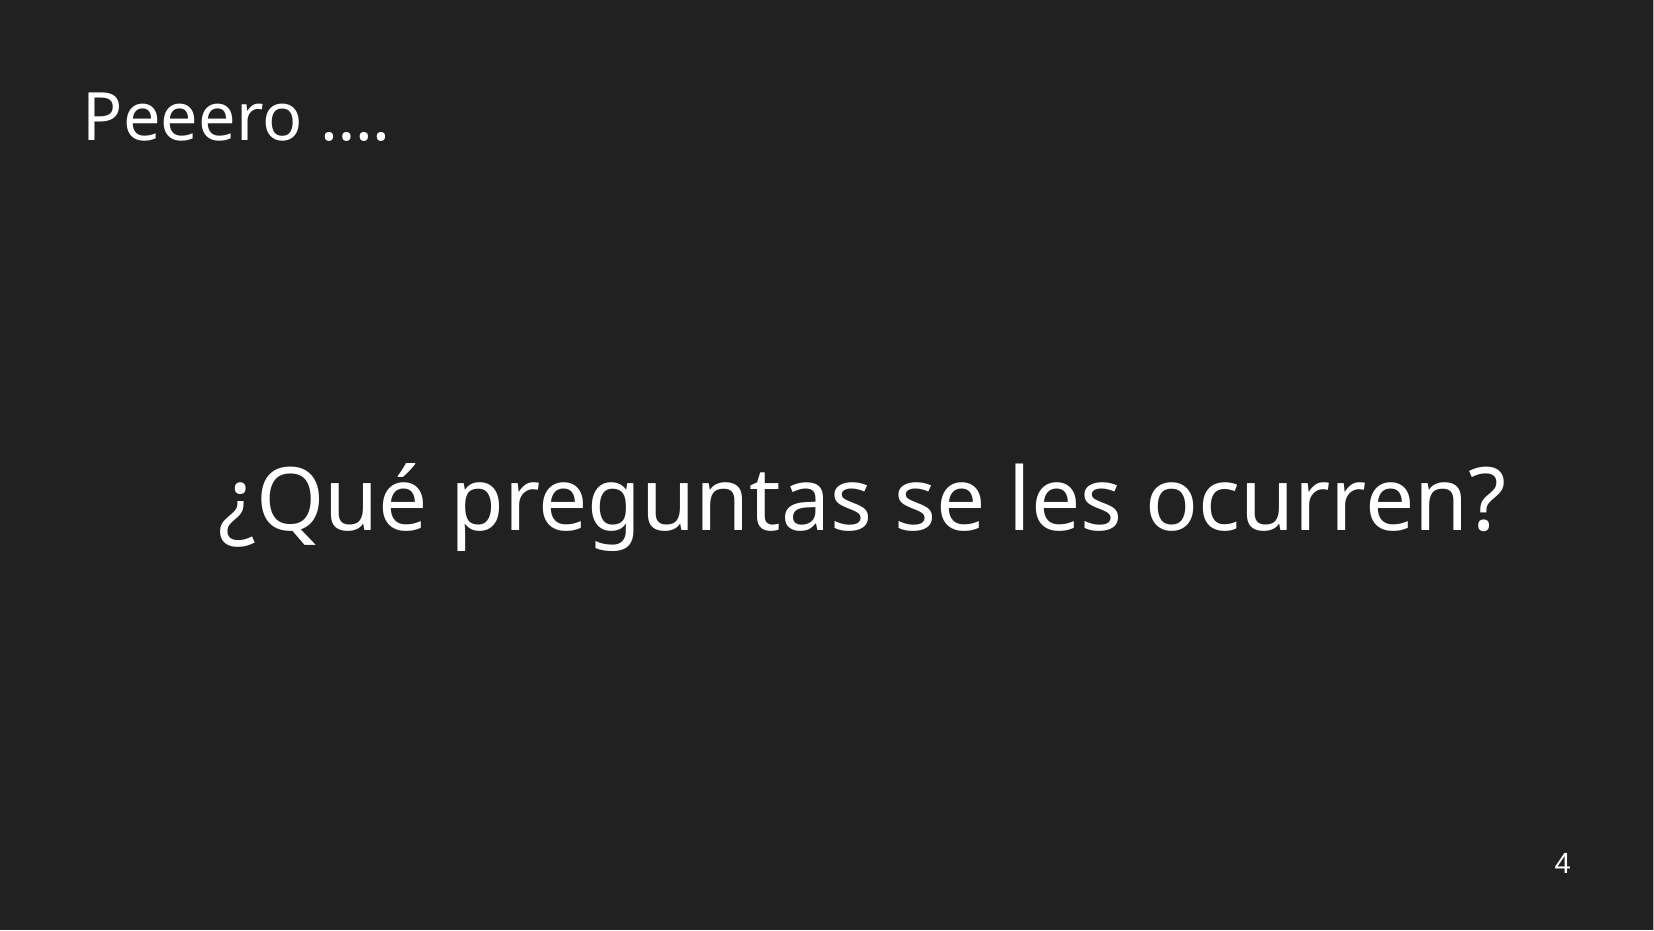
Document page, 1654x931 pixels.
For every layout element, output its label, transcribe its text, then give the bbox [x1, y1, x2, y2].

list ¿Qué preguntas se les ocurren? [82, 437, 1571, 722]
title Peeero …. [82, 37, 1571, 193]
